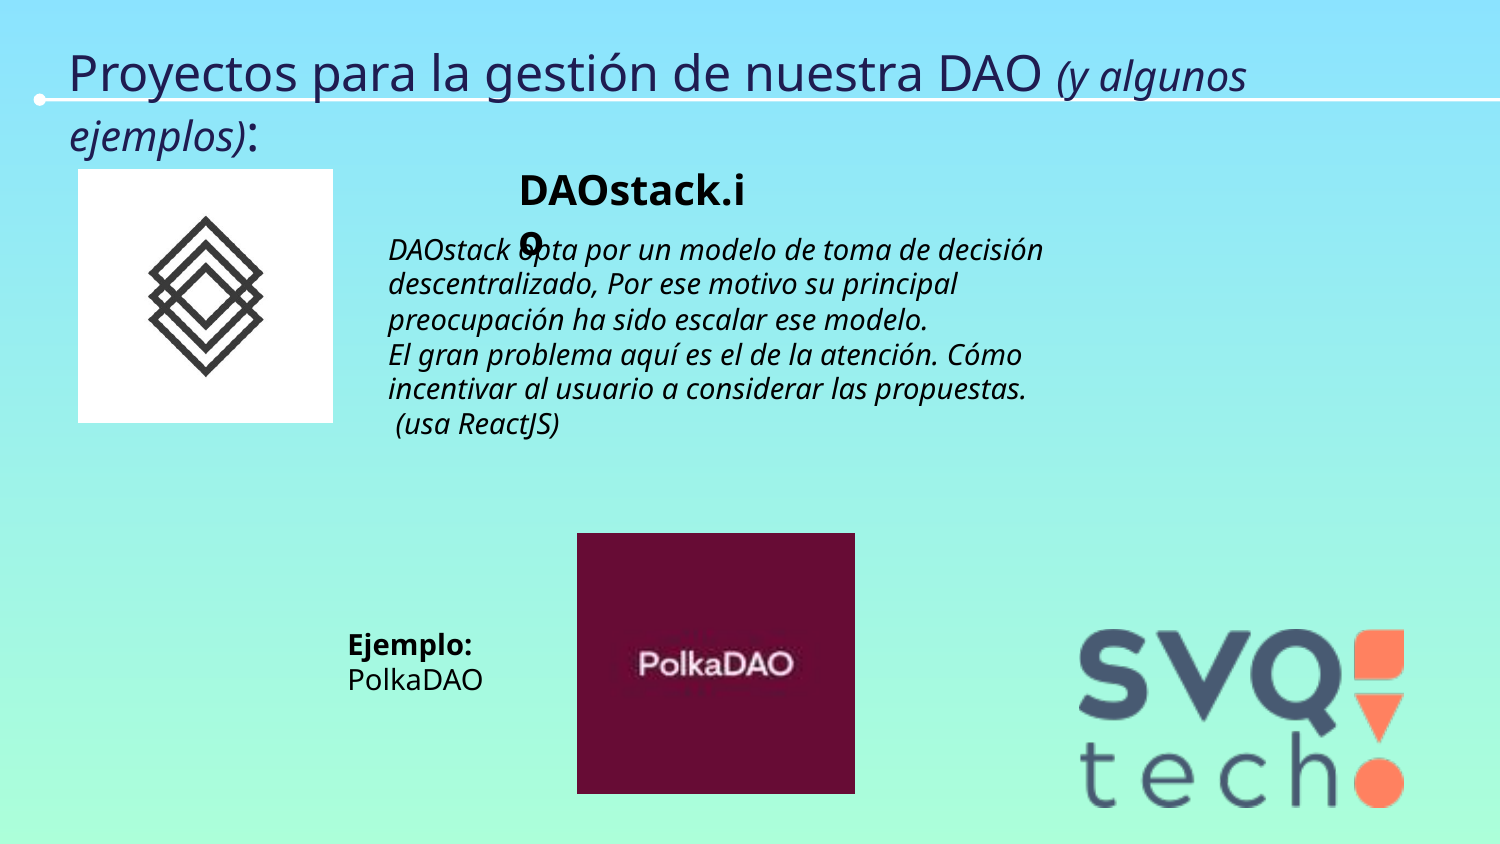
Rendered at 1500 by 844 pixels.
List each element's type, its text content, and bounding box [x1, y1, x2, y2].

picture [1079, 629, 1404, 808]
title Proyectos para la gestión de nuestra DAO (y algunos ejemplos): [53, 26, 1447, 116]
text_box DAOstack.io [503, 148, 781, 215]
text_box Ejemplo: PolkaDAO [332, 611, 516, 716]
text_box DAOstack opta por un modelo de toma de decisión descentralizado, Por ese motivo su principal preocupación ha sido escalar ese modelo. El gran problema aquí es el de la atención. Cómo incentivar al usuario a considerar las propuestas. (usa ReactJS) [373, 215, 1104, 444]
picture [577, 533, 855, 794]
picture [78, 169, 333, 423]
